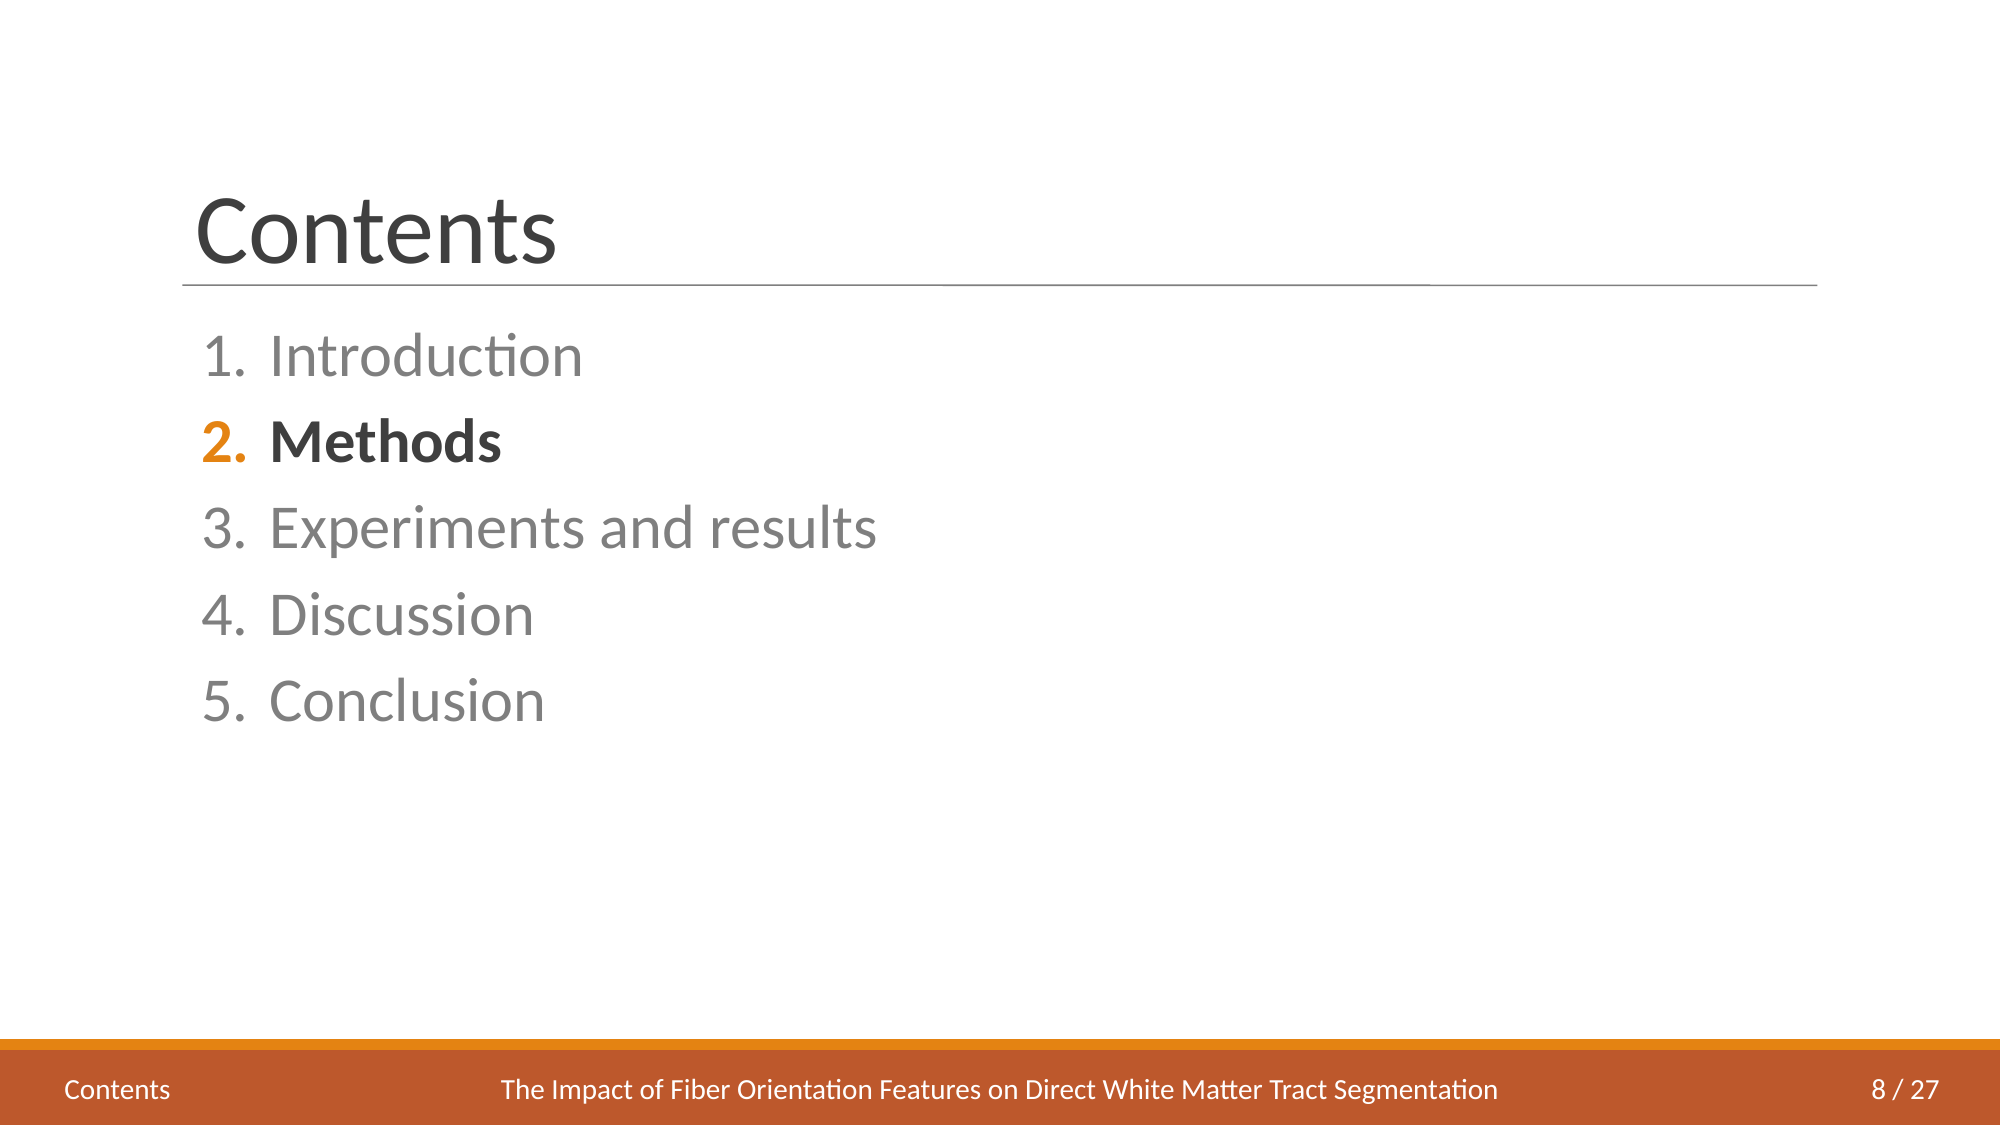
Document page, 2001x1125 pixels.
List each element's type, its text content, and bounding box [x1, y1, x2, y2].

title Contents [180, 114, 1830, 302]
slide_number The Impact of Fiber Orientation Features on Direct White Matter Tract Segmentation [392, 753, 1608, 1125]
list Introduction Methods Experiments and results Discussion Conclusion [180, 302, 1831, 941]
slide_number Contents [49, 753, 356, 1125]
slide_number 1 / 27 [1741, 753, 1962, 1125]
